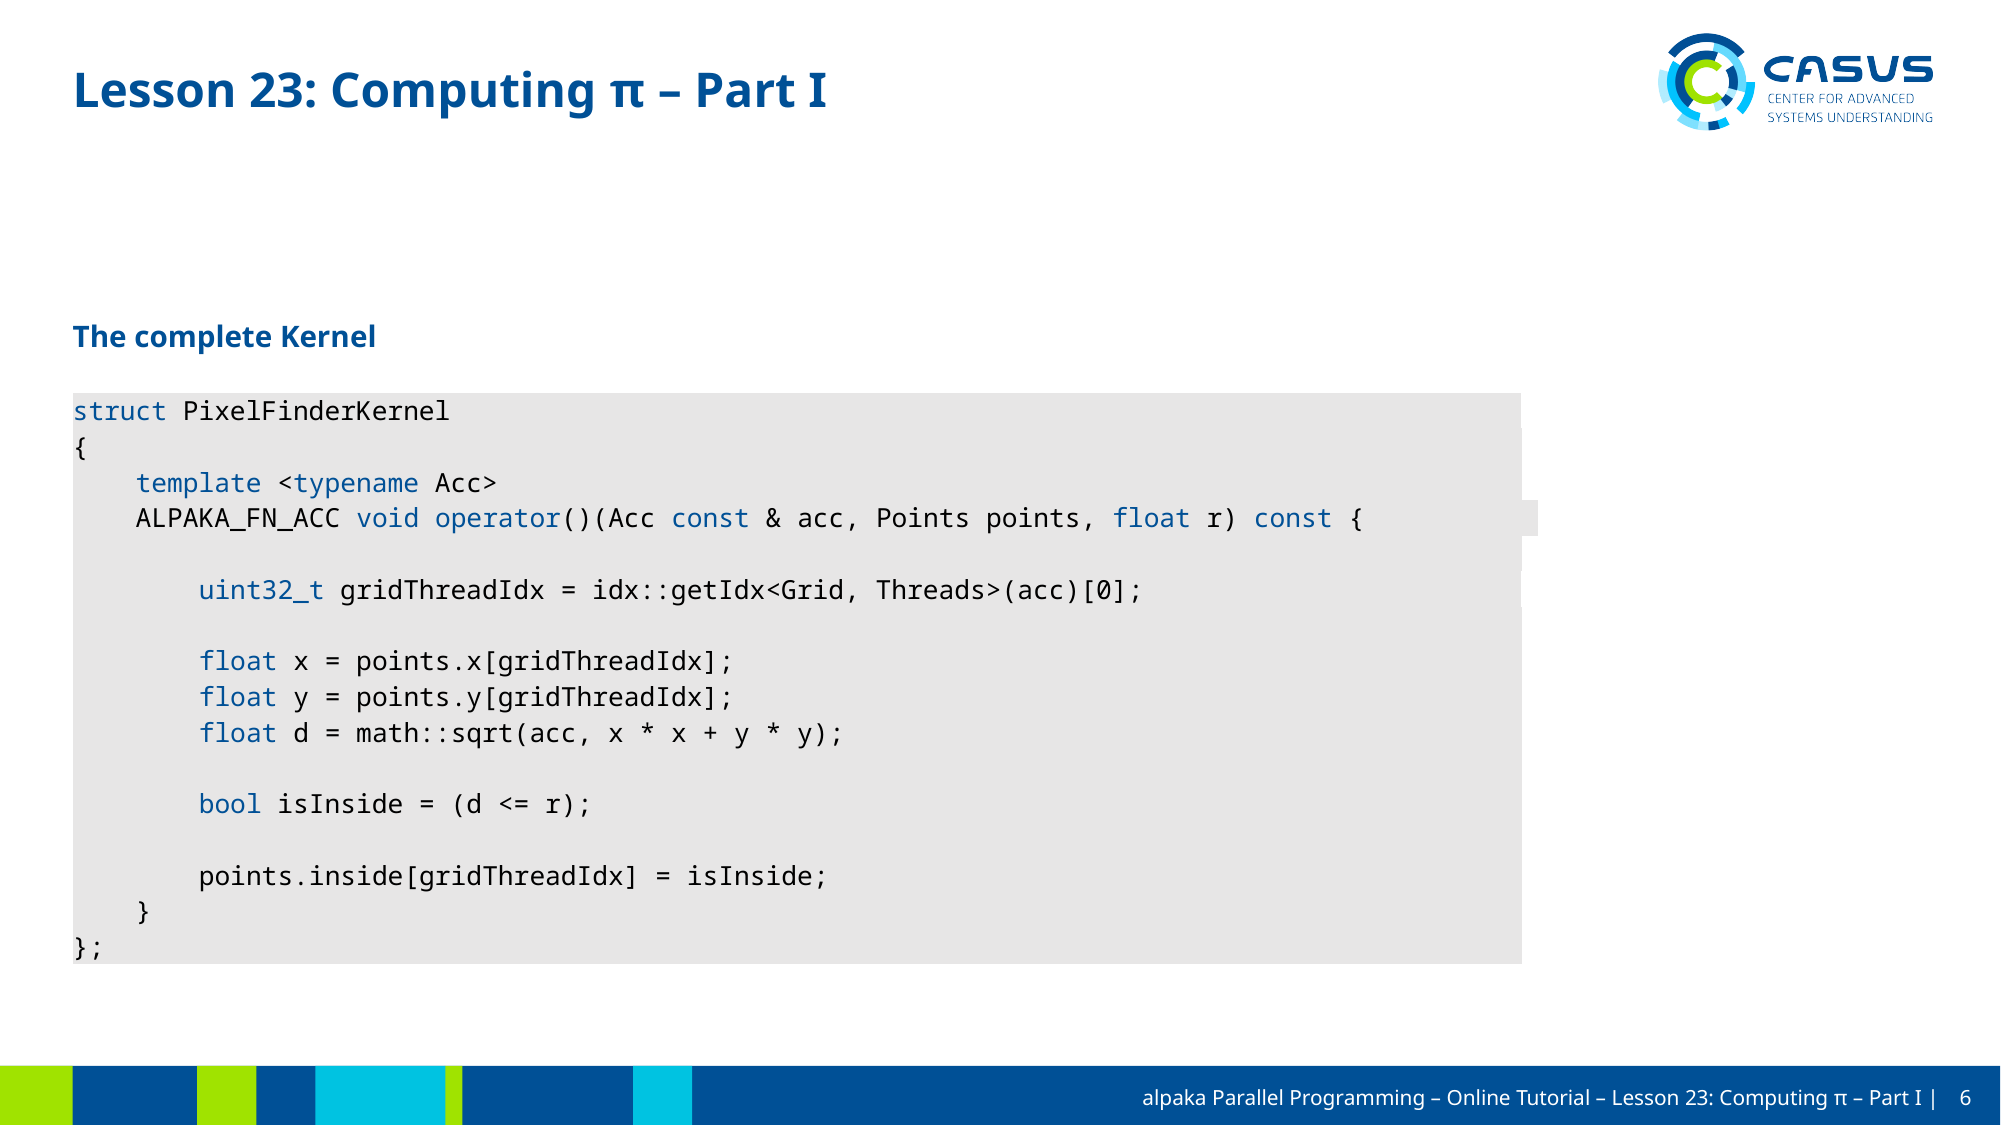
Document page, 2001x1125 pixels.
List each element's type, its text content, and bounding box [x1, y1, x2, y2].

title Lesson 23: Computing π – Part I [72, 54, 1620, 123]
list The complete Kernel struct PixelFinderKernel { template <typename Acc> ALPAKA_FN_ACC void operator()(Acc const & acc, Points points, float r) const { uint32_t gridThreadIdx = idx::getIdx<Grid, Threads>(acc)[0]; float x = points.x[gridThreadIdx]; float y = points.y[gridThreadIdx]; float d = math::sqrt(acc, x * x + y * y); bool isInside = (d <= r); points.inside[gridThreadIdx] = isInside; } }; [72, 316, 1620, 979]
picture [1658, 33, 1933, 131]
